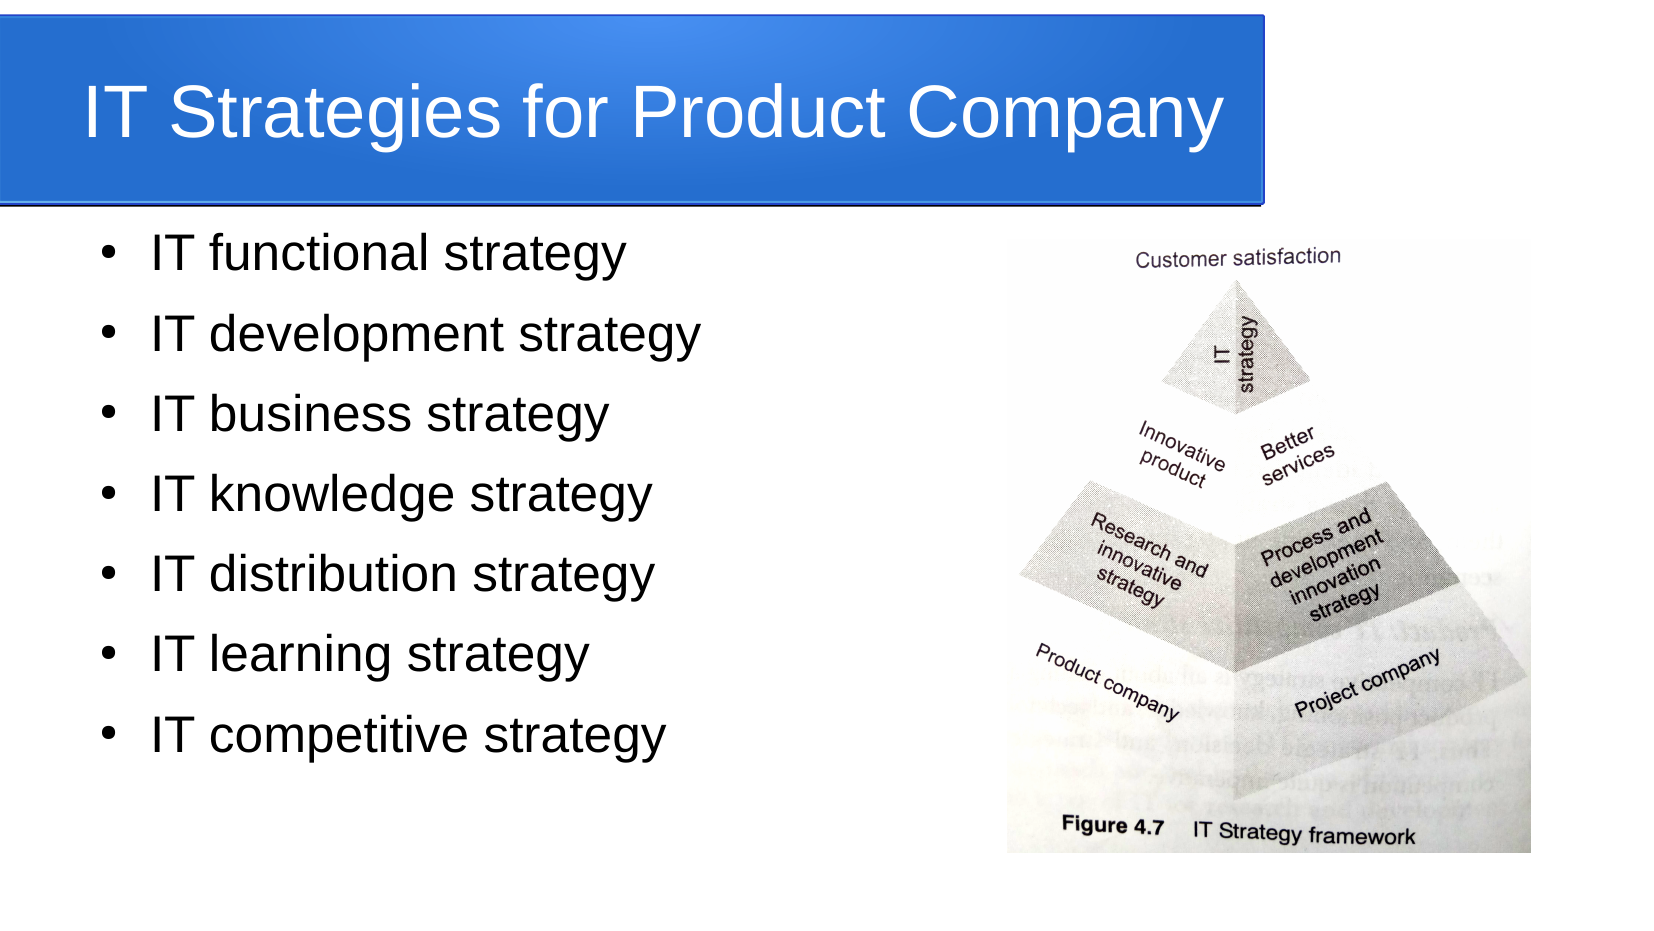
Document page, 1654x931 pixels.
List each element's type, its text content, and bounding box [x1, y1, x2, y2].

title IT Strategies for Product Company [82, 35, 1235, 189]
picture [1007, 239, 1531, 853]
list IT functional strategy IT development strategy IT business strategy IT knowledge strategy IT distribution strategy IT learning strategy IT competitive strategy [82, 224, 809, 764]
